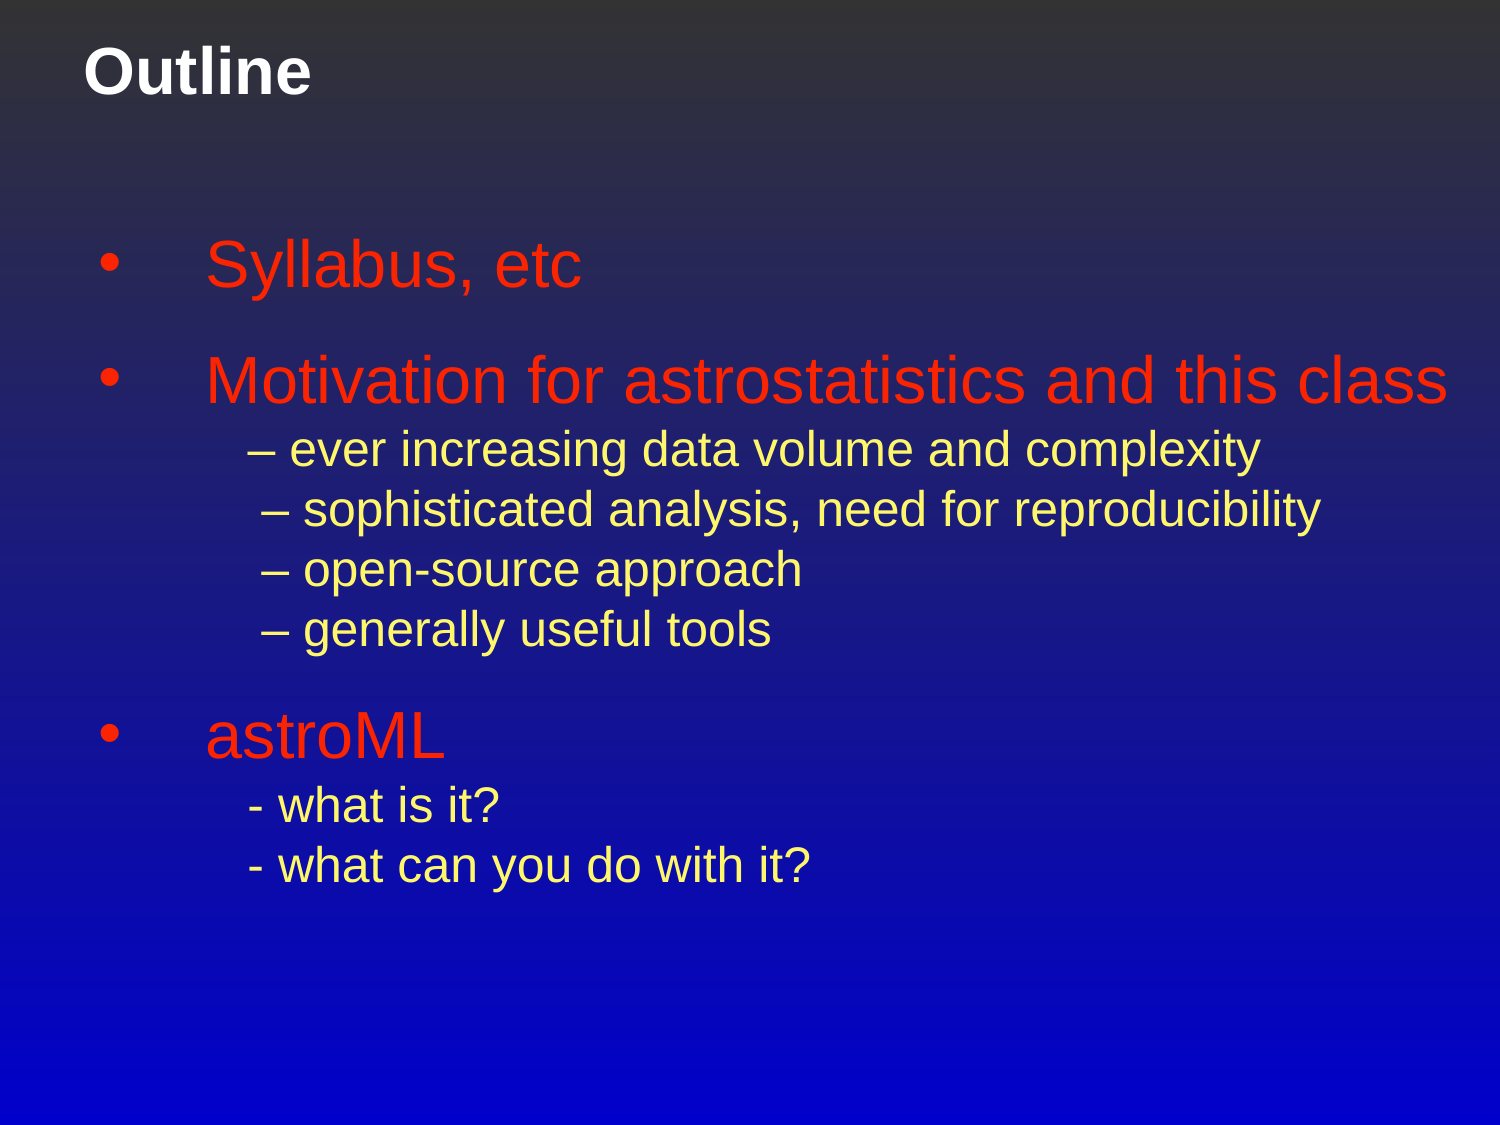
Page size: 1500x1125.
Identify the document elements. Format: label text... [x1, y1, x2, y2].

title Outline [75, 22, 1500, 113]
list Syllabus, etc Motivation for astrostatistics and this class – ever increasing data volume and complexity – sophisticated analysis, need for reproducibility – open-source approach – generally useful tools astroML - what is it? - what can you do with it? [0, 56, 1466, 1057]
